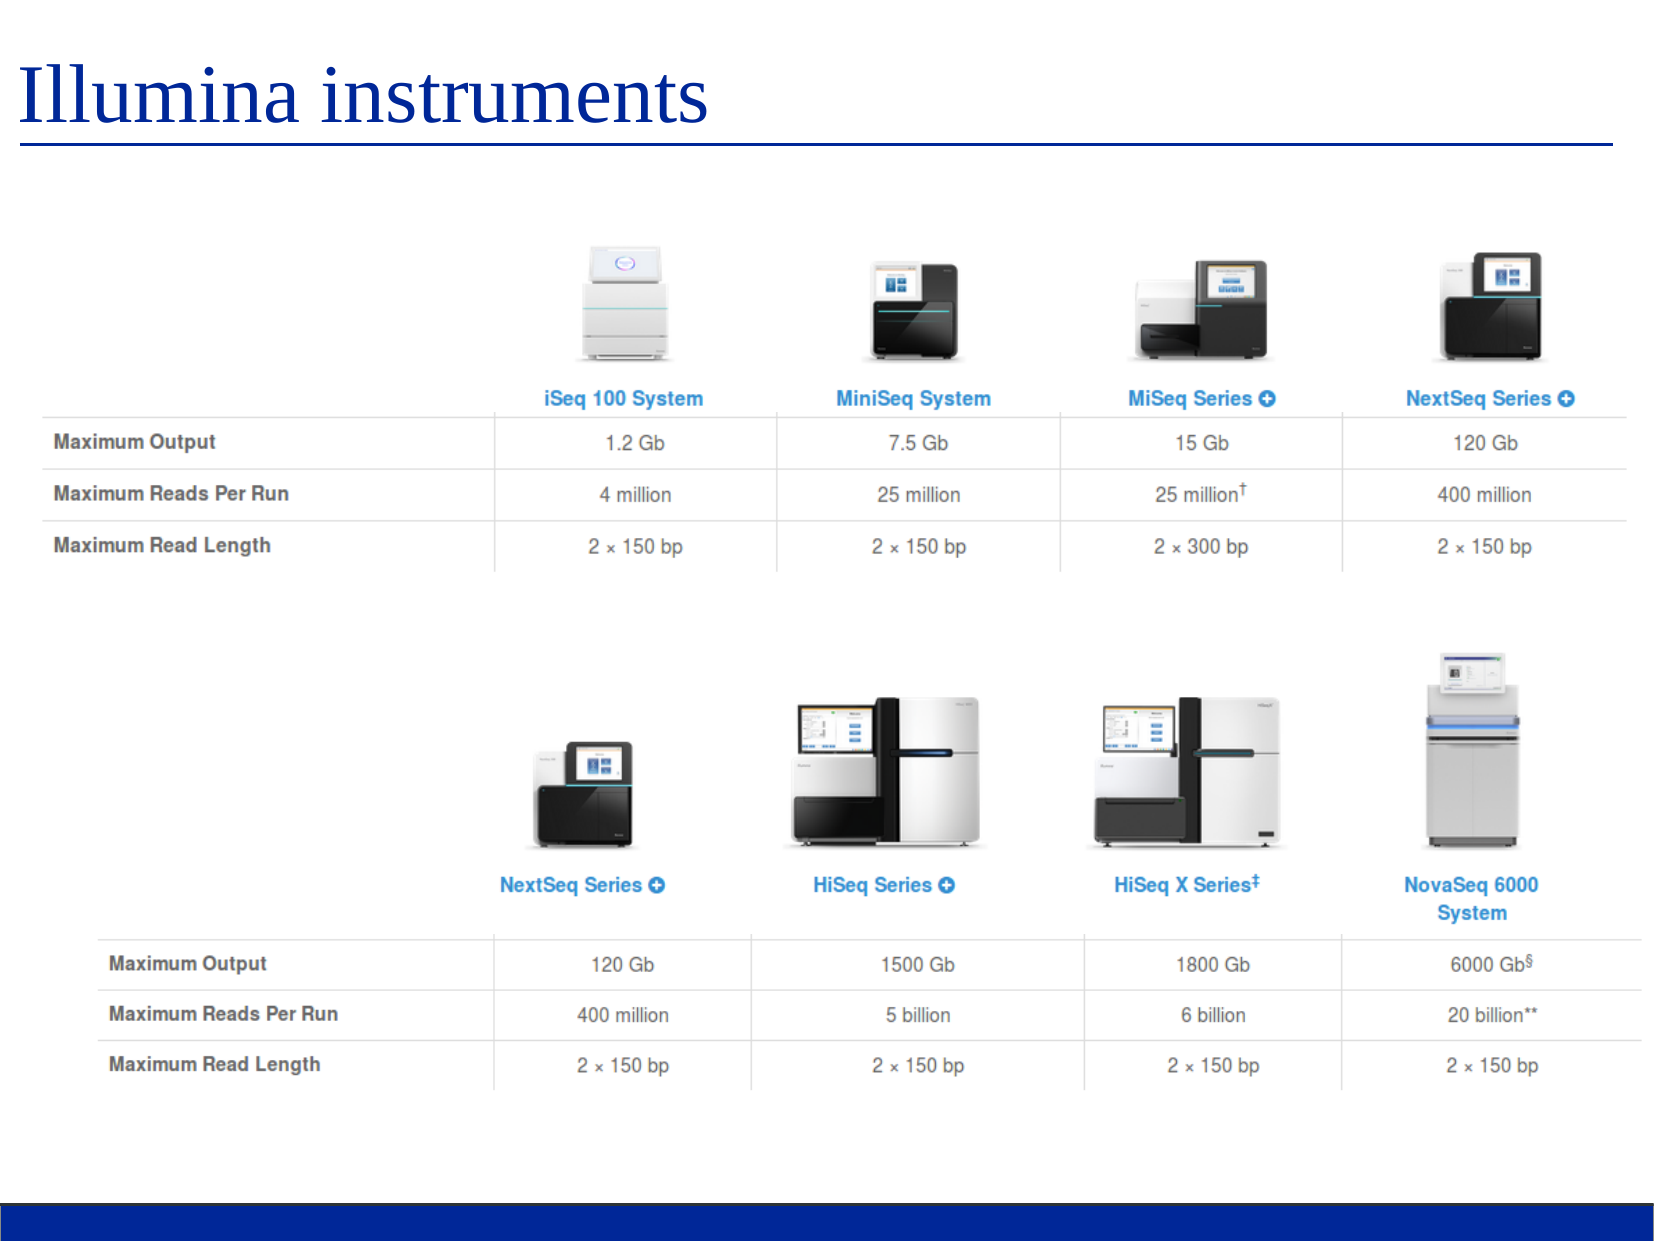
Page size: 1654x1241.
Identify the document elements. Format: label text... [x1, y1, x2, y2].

title Illumina instruments [17, 0, 1589, 198]
picture [94, 646, 1654, 1093]
picture [0, 240, 1647, 579]
